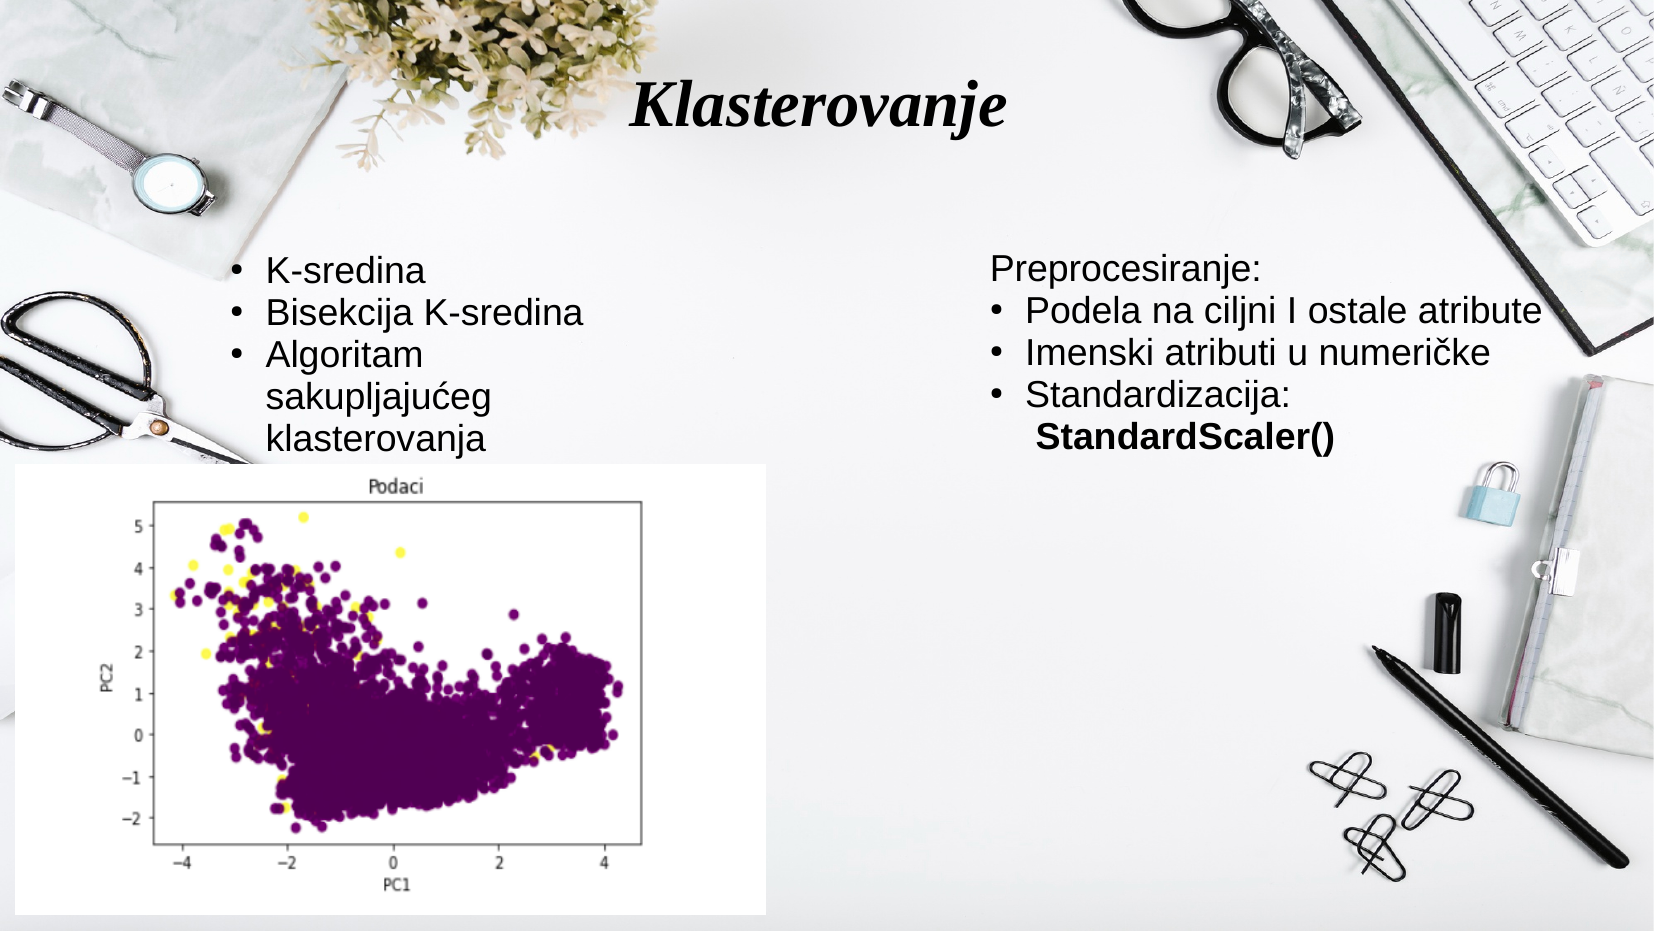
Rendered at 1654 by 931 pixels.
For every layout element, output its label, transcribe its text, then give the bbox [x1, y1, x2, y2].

text_box Klasterovanje [615, 60, 1306, 149]
text_box K-sredina Bisekcija K-sredina Algoritam sakupljajućeg klasterovanja [180, 242, 676, 467]
picture [0, 0, 1654, 931]
text_box Preprocesiranje: Podela na ciljni I ostale atribute Imenski atributi u numeričke Standardizacija: StandardScaler() [975, 240, 1561, 751]
